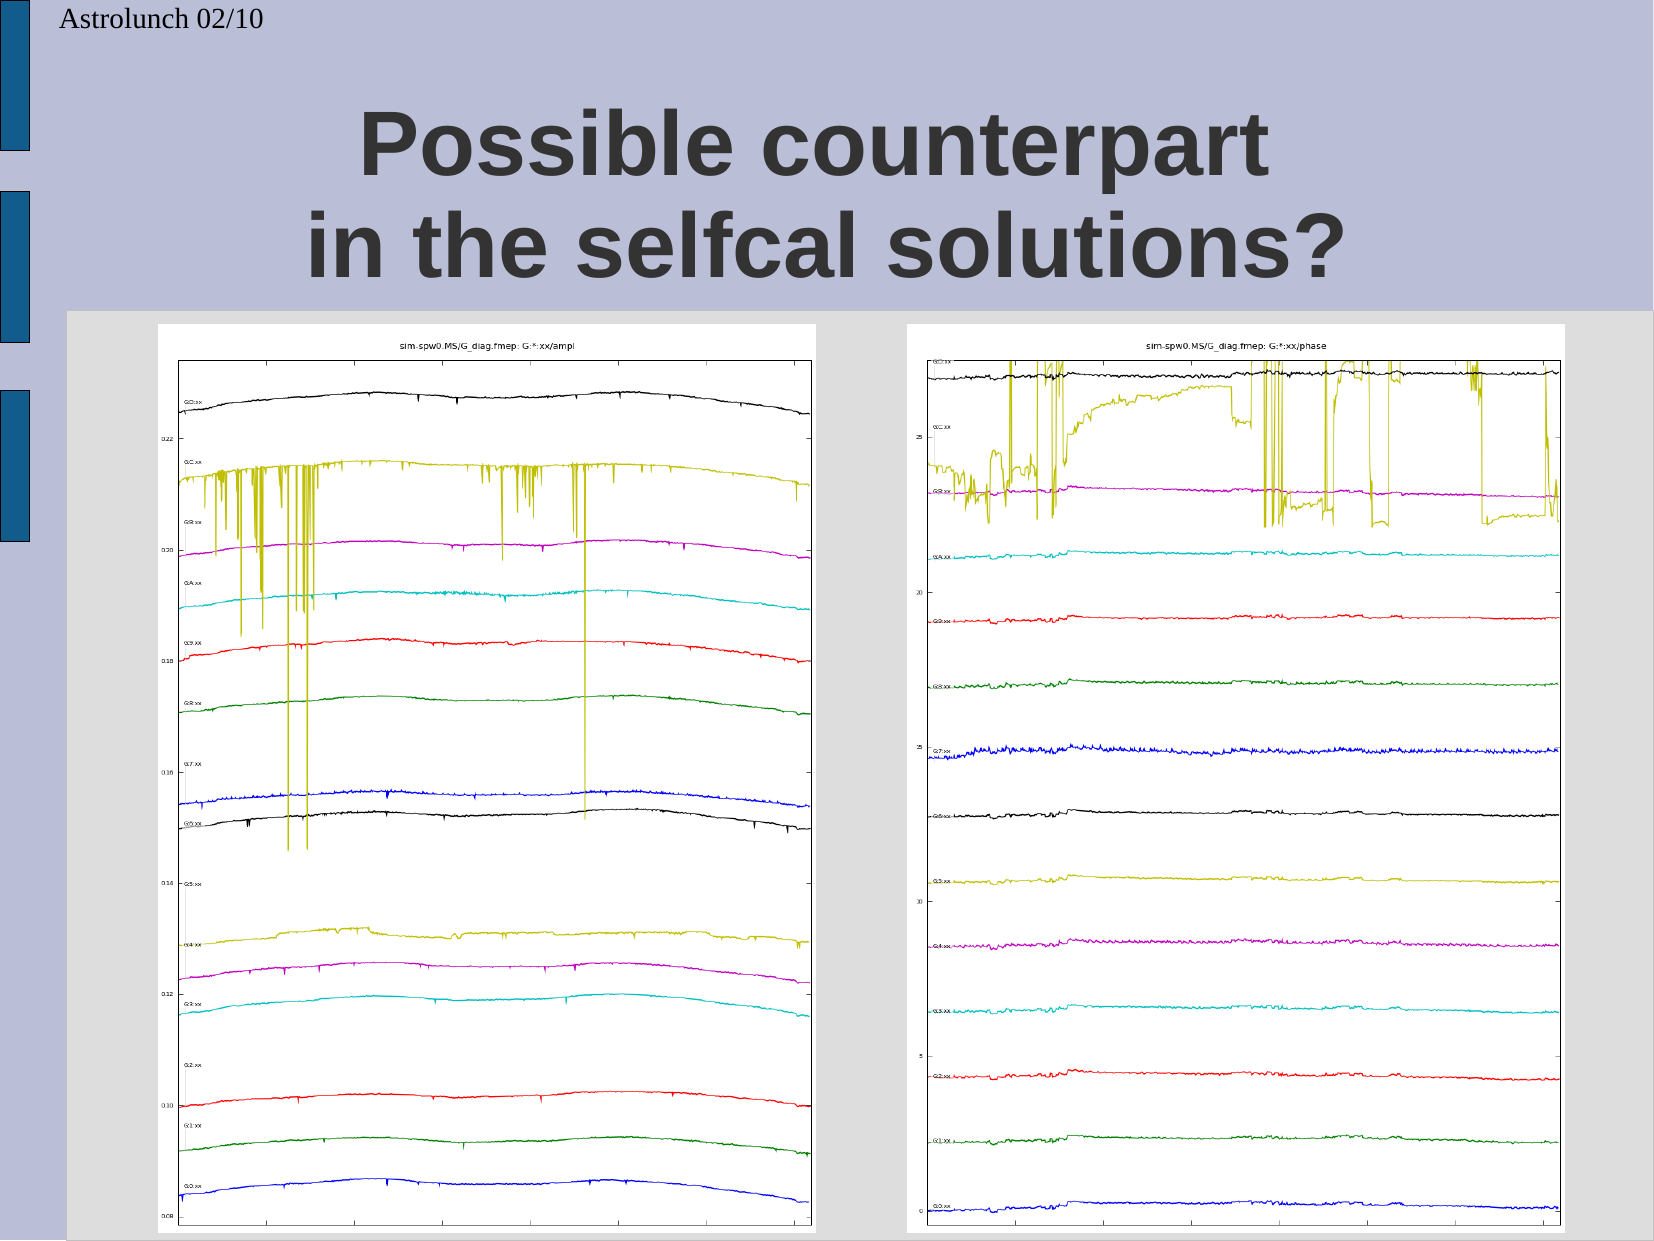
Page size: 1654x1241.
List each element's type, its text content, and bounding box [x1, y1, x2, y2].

picture [158, 324, 816, 1234]
picture [907, 324, 1565, 1234]
title Possible counterpart in the selfcal solutions? [121, 91, 1534, 299]
